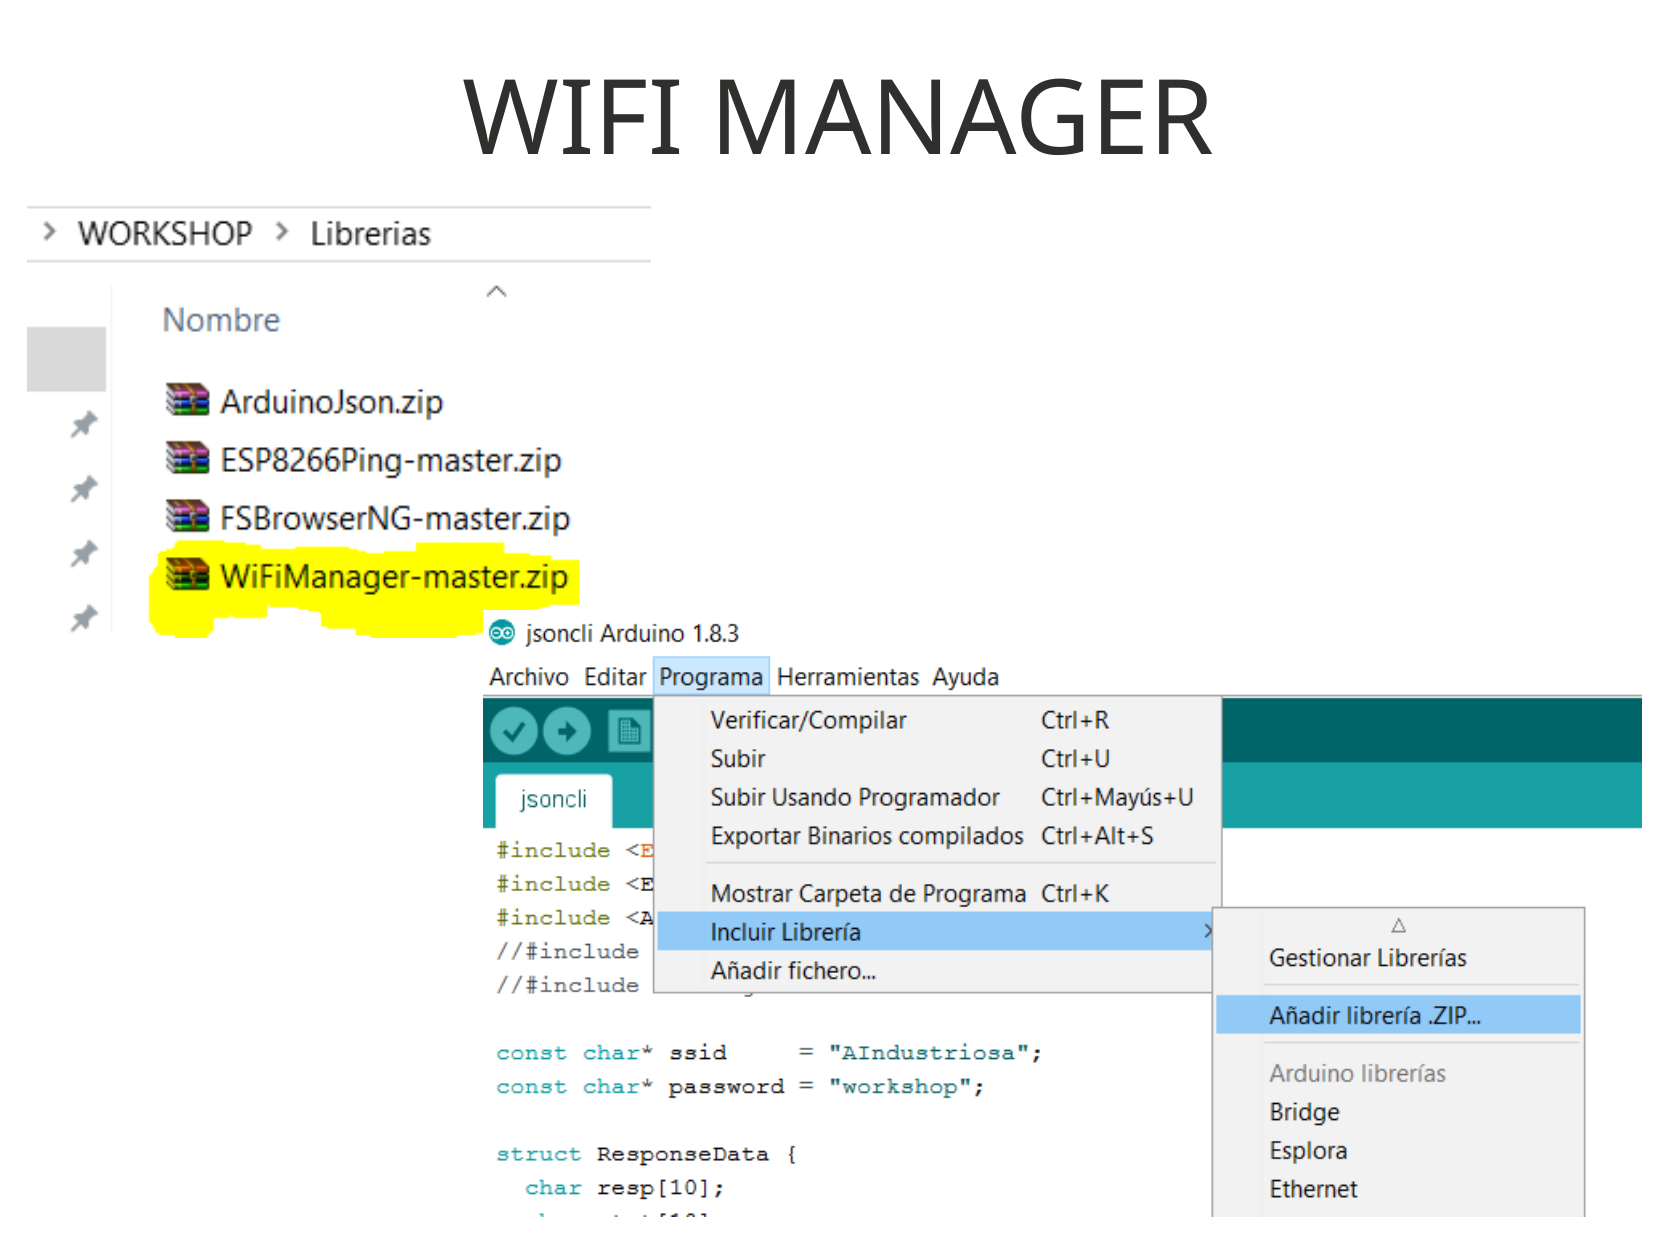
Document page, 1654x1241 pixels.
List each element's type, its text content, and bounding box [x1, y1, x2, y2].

text_box WIFI MANAGER [224, 35, 1453, 198]
picture [27, 196, 1642, 1217]
